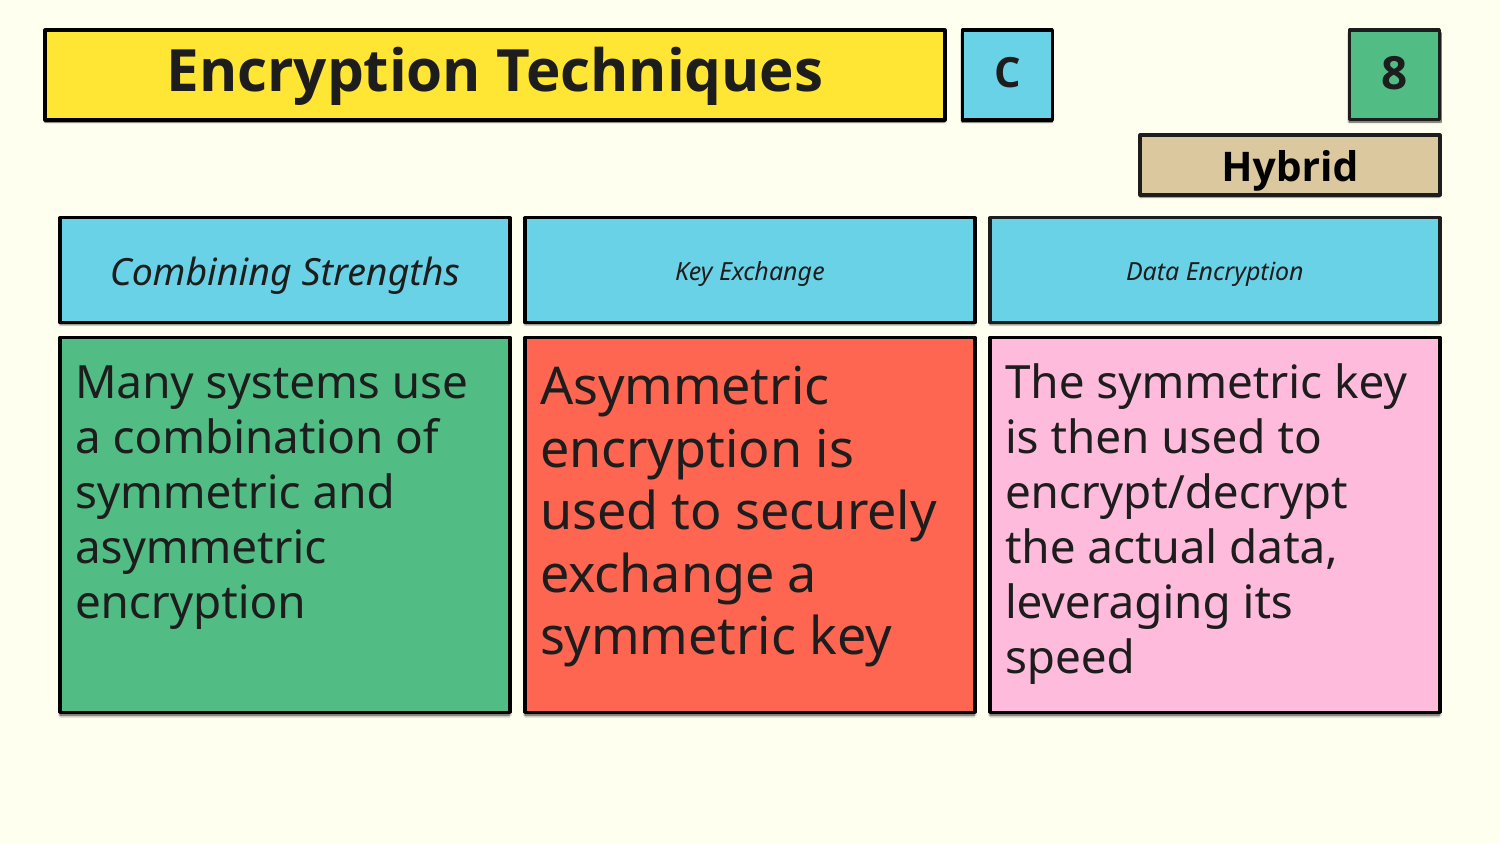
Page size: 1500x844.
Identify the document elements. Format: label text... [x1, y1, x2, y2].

list Many systems use a combination of symmetric and asymmetric encryption [60, 337, 510, 713]
subtitle Key Exchange [525, 217, 975, 323]
title Hybrid [1140, 135, 1440, 195]
list Asymmetric encryption is used to securely exchange a symmetric key [525, 337, 975, 713]
title C [962, 30, 1053, 120]
subtitle Data Encryption [990, 217, 1440, 323]
list The symmetric key is then used to encrypt/decrypt the actual data, leveraging its speed [990, 337, 1440, 713]
subtitle Combining Strengths [60, 217, 510, 323]
title Encryption Techniques [45, 30, 945, 120]
